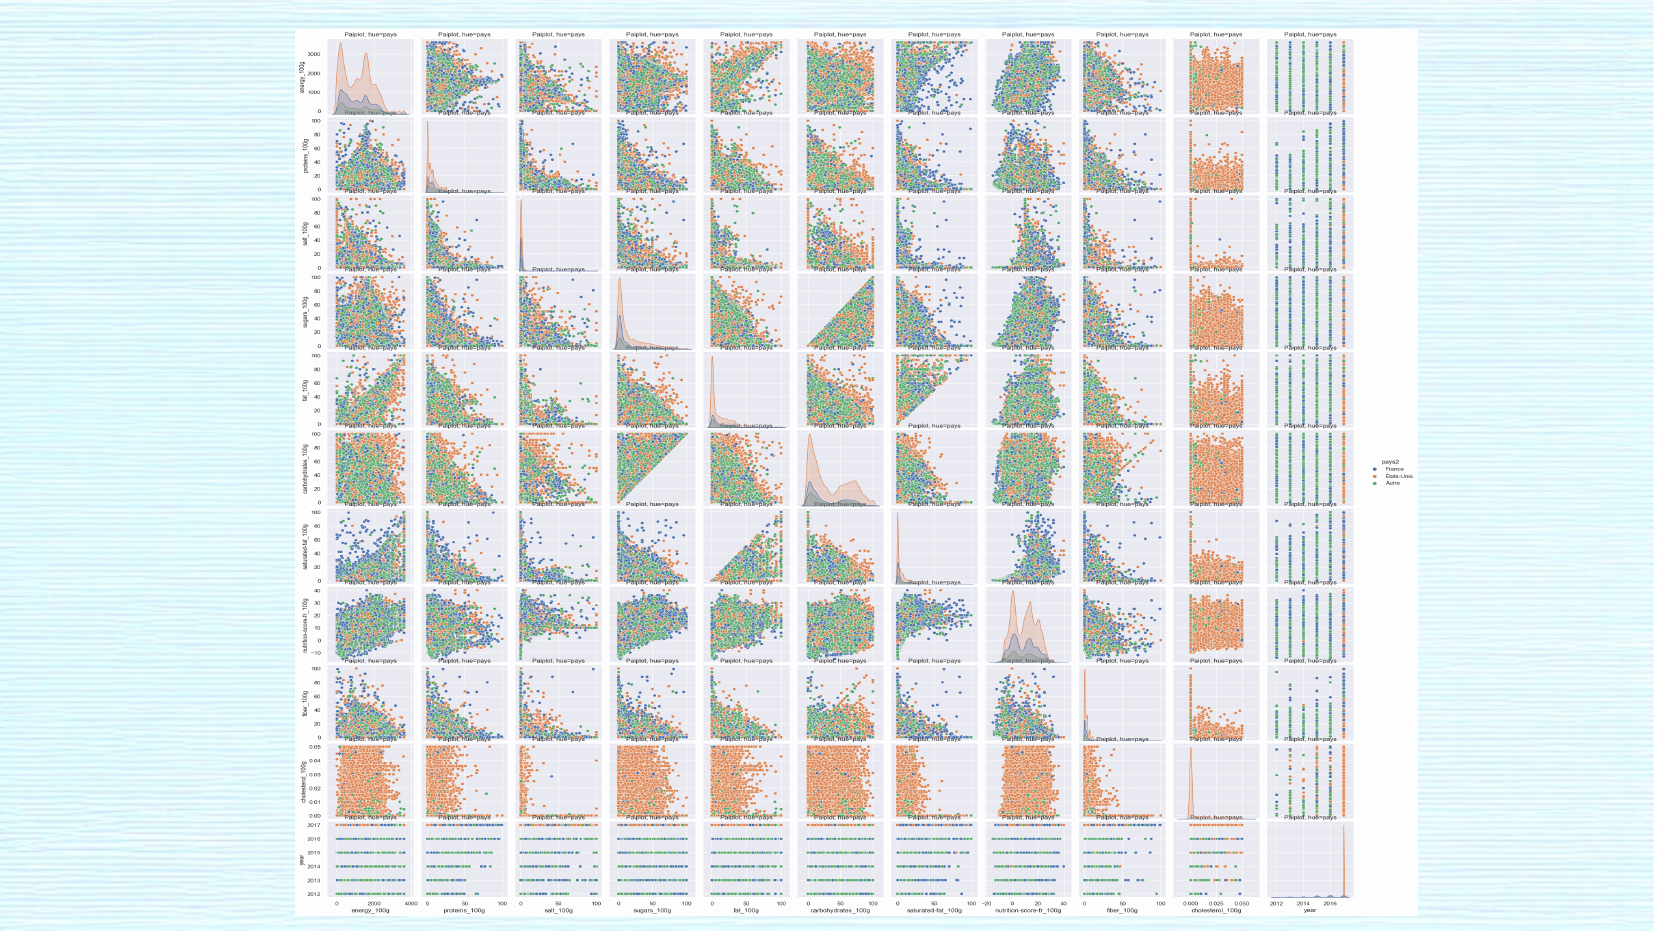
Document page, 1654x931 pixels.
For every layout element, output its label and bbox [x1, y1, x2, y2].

picture [295, 29, 1418, 916]
